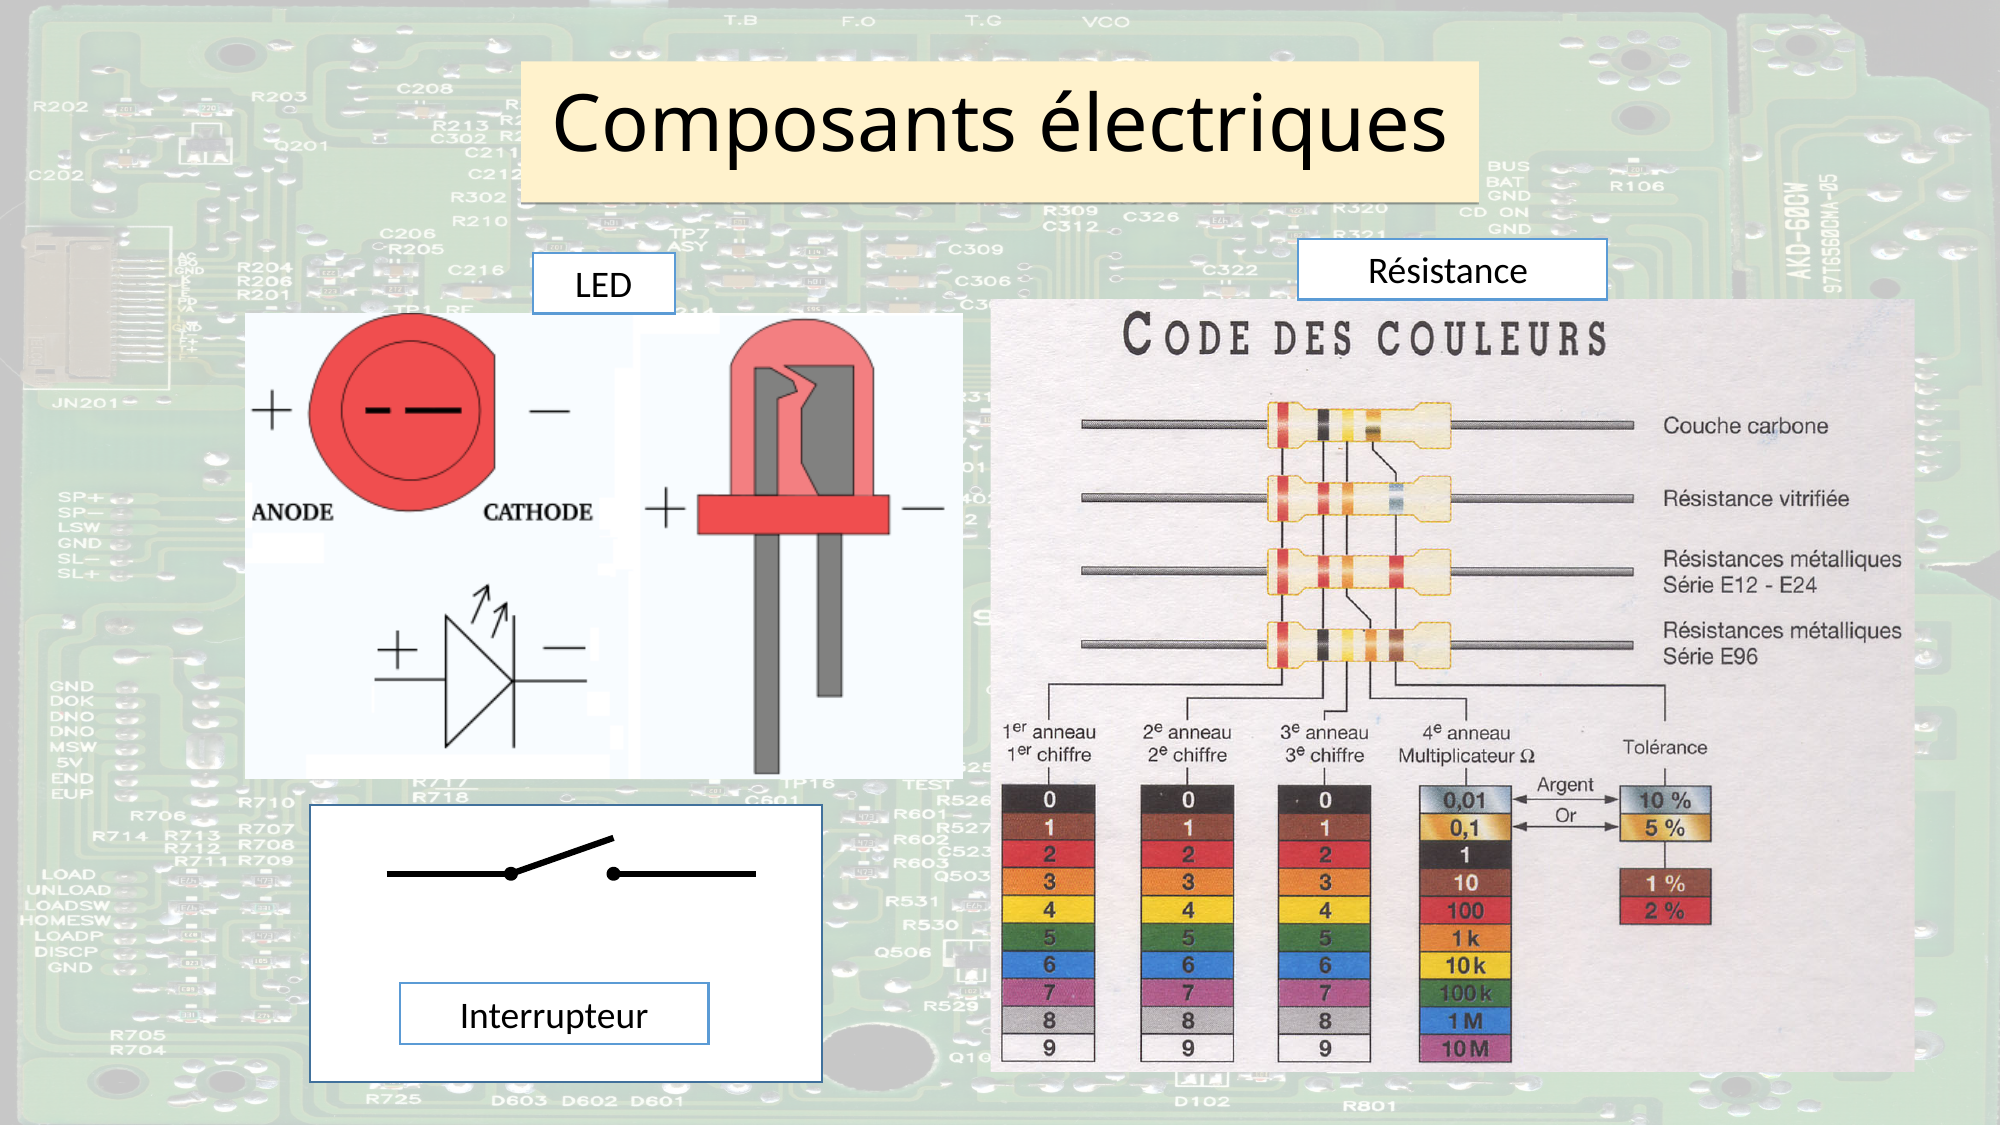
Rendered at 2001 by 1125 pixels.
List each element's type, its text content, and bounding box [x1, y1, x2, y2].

picture [245, 313, 963, 779]
text_box LED [532, 252, 675, 314]
picture [990, 299, 1915, 1072]
text_box Résistance [1298, 238, 1607, 300]
text_box Composants électriques [521, 61, 1479, 203]
text_box [310, 805, 822, 1082]
text_box Interrupteur [400, 983, 709, 1044]
